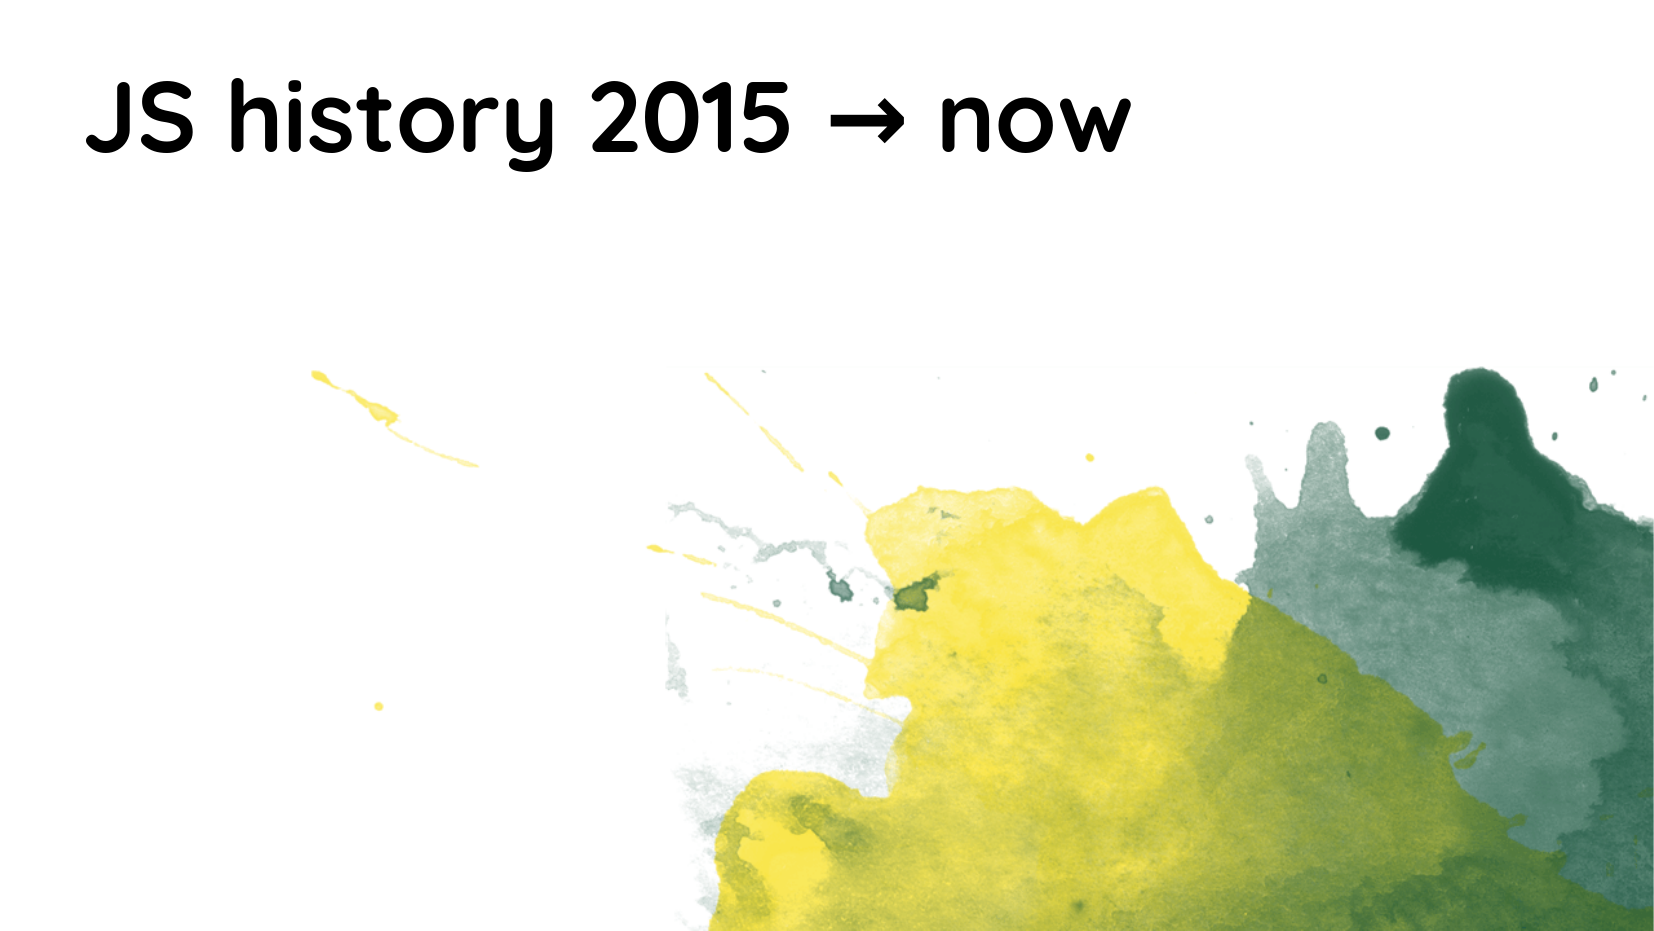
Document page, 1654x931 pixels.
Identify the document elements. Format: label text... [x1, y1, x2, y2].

picture [0, 0, 1654, 931]
title JS history 2015 → now [82, 37, 1571, 193]
